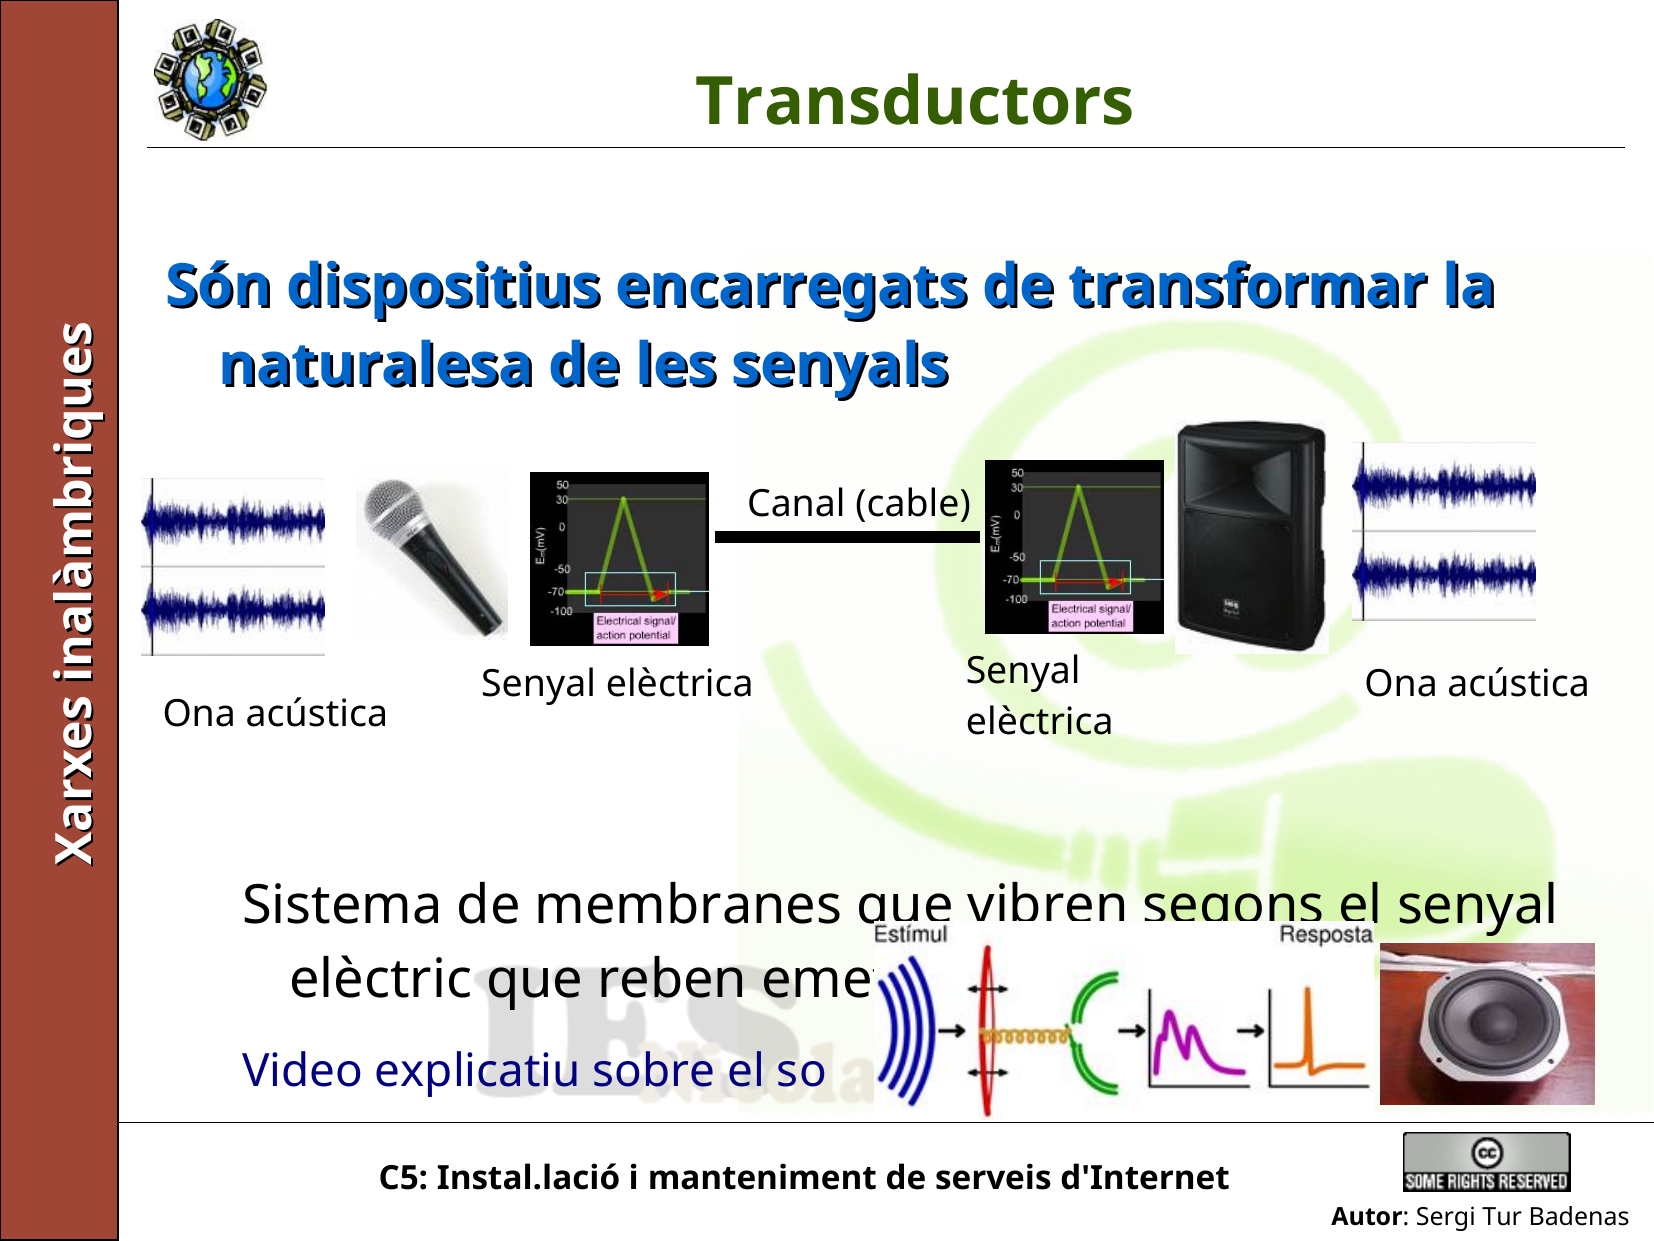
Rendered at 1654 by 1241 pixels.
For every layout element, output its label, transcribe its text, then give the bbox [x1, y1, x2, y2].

picture [621, 1078, 634, 1083]
title Transductors [165, 56, 1654, 141]
picture [560, 1078, 572, 1083]
picture [650, 1078, 663, 1083]
text_box Senyal elèctrica [951, 635, 1245, 695]
picture [1403, 1132, 1571, 1192]
picture [466, 252, 1654, 1120]
text_box Ona acústica [1349, 649, 1598, 702]
picture [985, 460, 1164, 634]
text_box Canal (cable) [732, 468, 985, 522]
picture [530, 472, 709, 646]
picture [1175, 419, 1329, 654]
picture [806, 1078, 819, 1083]
picture [141, 478, 325, 656]
text_box Ona acústica [147, 679, 396, 732]
list Són dispositius encarregats de transformar la naturalesa de les senyals Sistema de membranes que vibren segons el senyal elèctric que reben emetent sons. Video explicatiu sobre el so [147, 242, 1636, 1078]
picture [504, 1078, 516, 1083]
picture [1352, 442, 1536, 621]
picture [356, 466, 508, 640]
picture [154, 19, 268, 142]
text_box Senyal elèctrica [466, 649, 761, 702]
